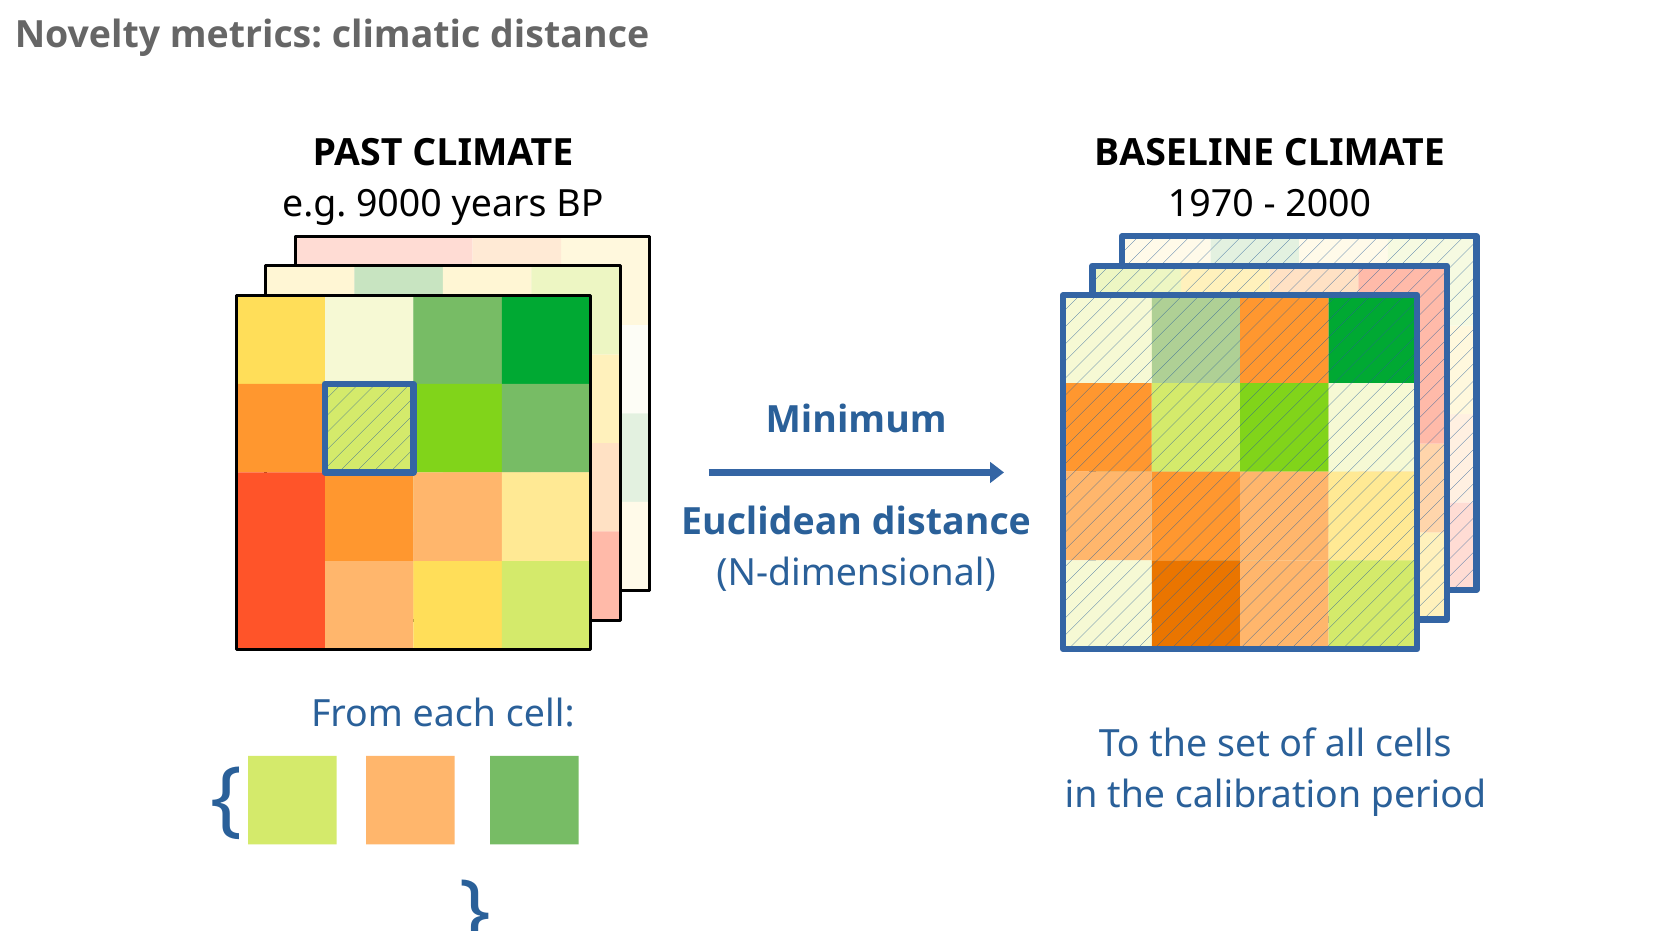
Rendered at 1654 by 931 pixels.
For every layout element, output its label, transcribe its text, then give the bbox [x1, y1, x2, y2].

text_box From each cell: { ; ; … } [147, 679, 739, 916]
text_box [1092, 236, 1477, 620]
text_box Minimum Euclidean distance (N-dimensional) [649, 385, 1061, 605]
text_box [248, 755, 337, 845]
text_box [490, 755, 579, 845]
text_box [267, 267, 619, 619]
text_box Novelty metrics: climatic distance [0, 0, 1654, 118]
text_box To the set of all cells in the calibration period [980, 708, 1571, 827]
text_box [295, 236, 650, 591]
text_box PAST CLIMATE e.g. 9000 years BP [236, 118, 650, 235]
text_box BASELINE CLIMATE 1970 - 2000 [1062, 118, 1477, 236]
text_box [1062, 295, 1418, 649]
text_box [238, 297, 589, 648]
text_box [366, 755, 455, 845]
